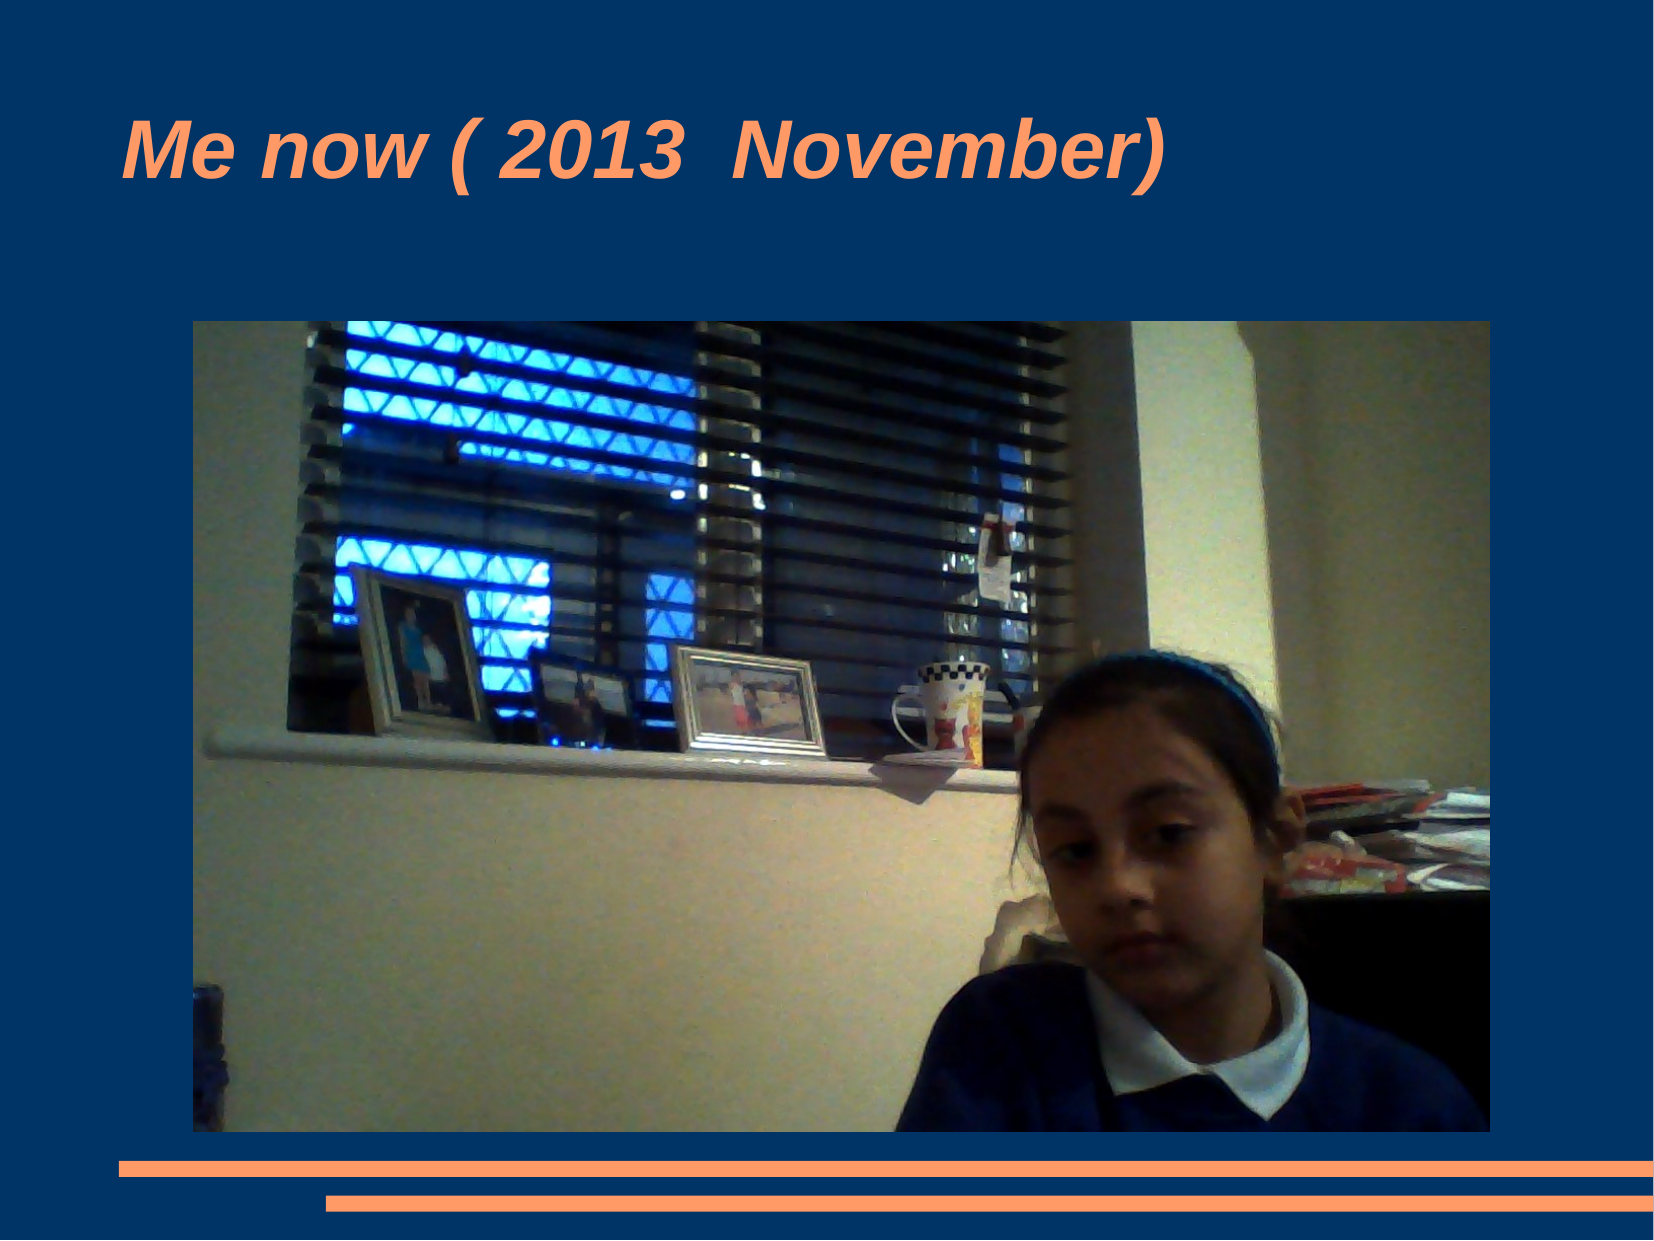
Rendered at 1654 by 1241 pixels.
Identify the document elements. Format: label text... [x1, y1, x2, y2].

title Me now ( 2013 November) [121, 46, 1534, 254]
picture [193, 321, 1490, 1132]
